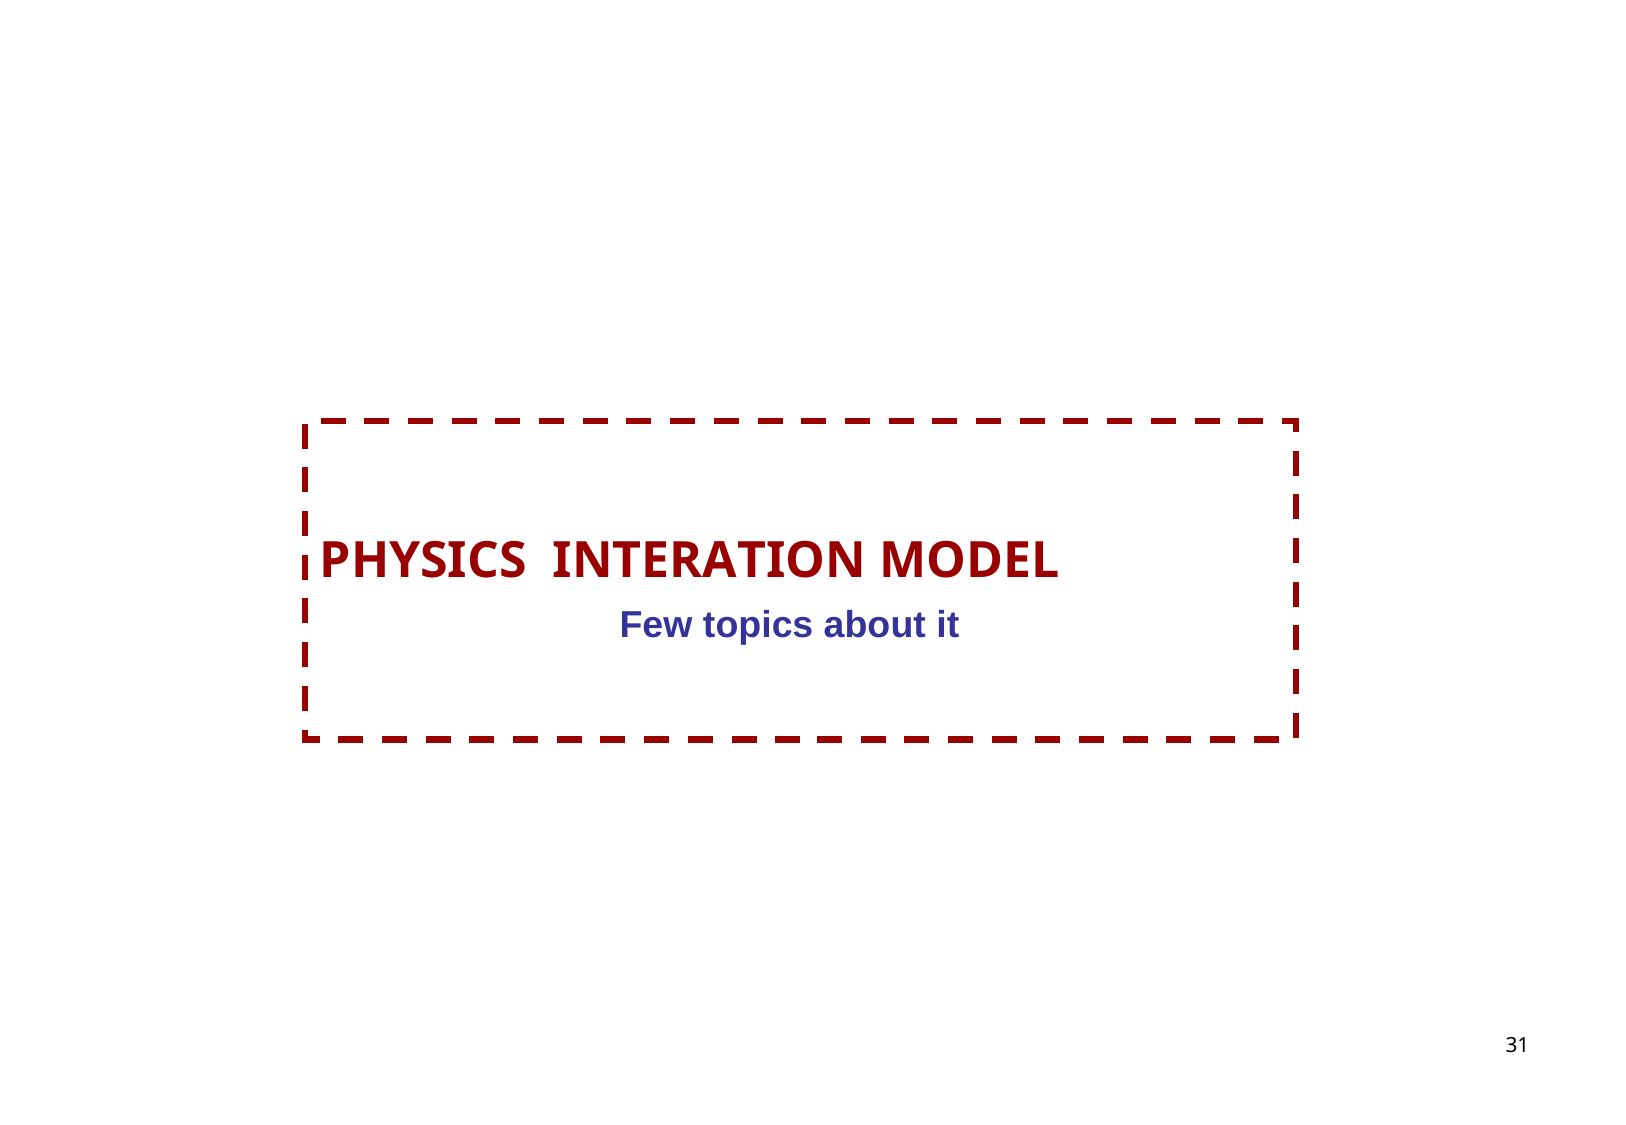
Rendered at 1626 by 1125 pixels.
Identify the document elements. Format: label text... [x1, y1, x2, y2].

title PHYSICS INTERATION MODEL Few topics about it [304, 420, 1296, 740]
